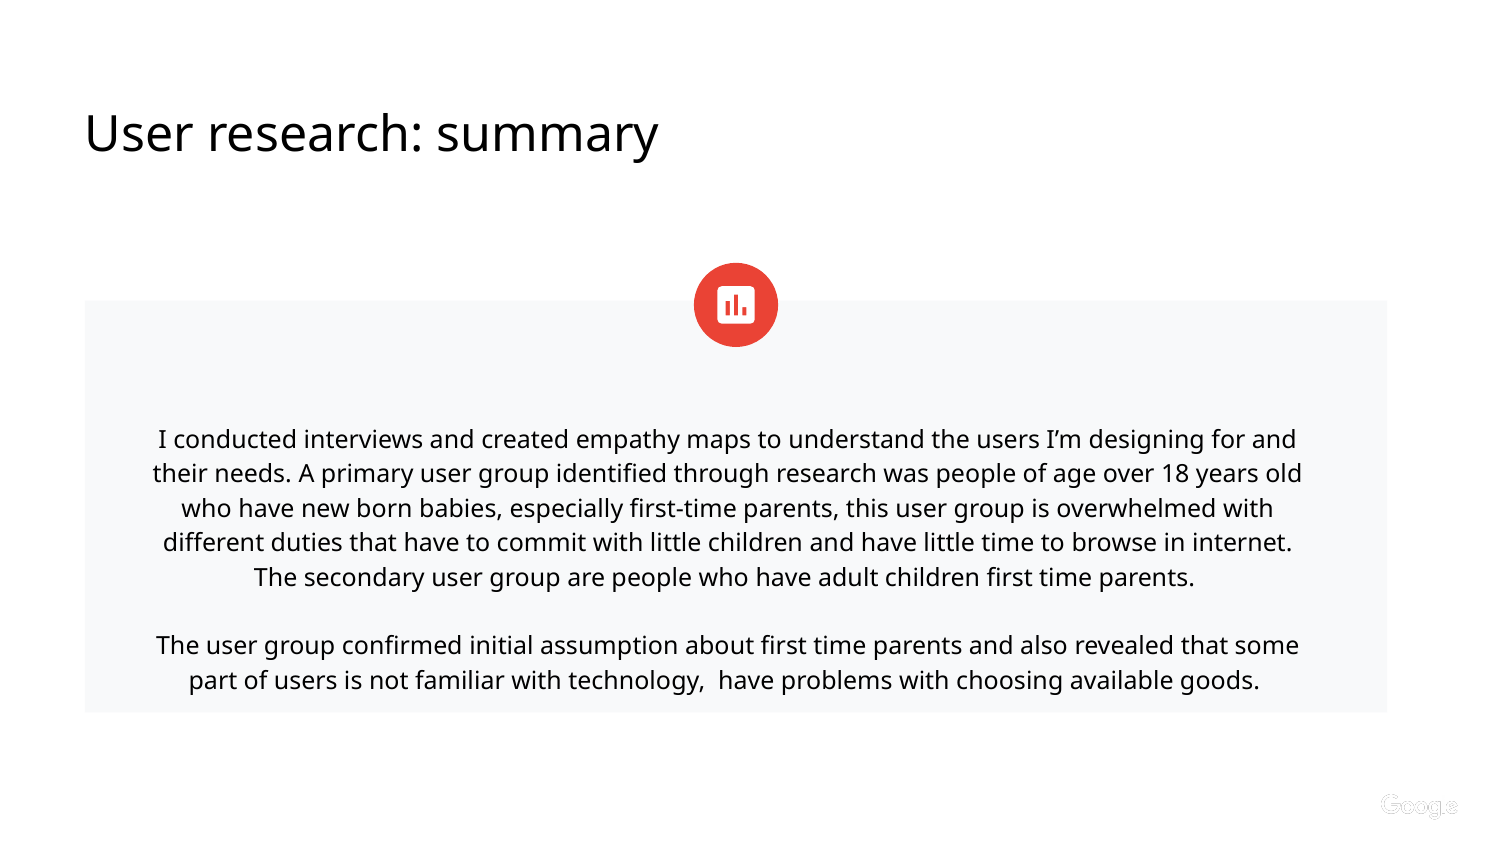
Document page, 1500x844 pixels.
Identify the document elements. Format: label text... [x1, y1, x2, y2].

picture [1381, 794, 1458, 820]
text_box User research: summary [84, 85, 1095, 177]
text_box [84, 262, 1388, 713]
text_box I conducted interviews and created empathy maps to understand the users I’m designing for and their needs. A primary user group identified through research was people of age over 18 years old who have new born babies, especially first-time parents, this user group is overwhelmed with different duties that have to commit with little children and have little time to browse in internet. The secondary user group are people who have adult children first time parents. The user group confirmed initial assumption about first time parents and also revealed that some part of users is not familiar with technology, have problems with choosing available goods. [150, 403, 1322, 710]
